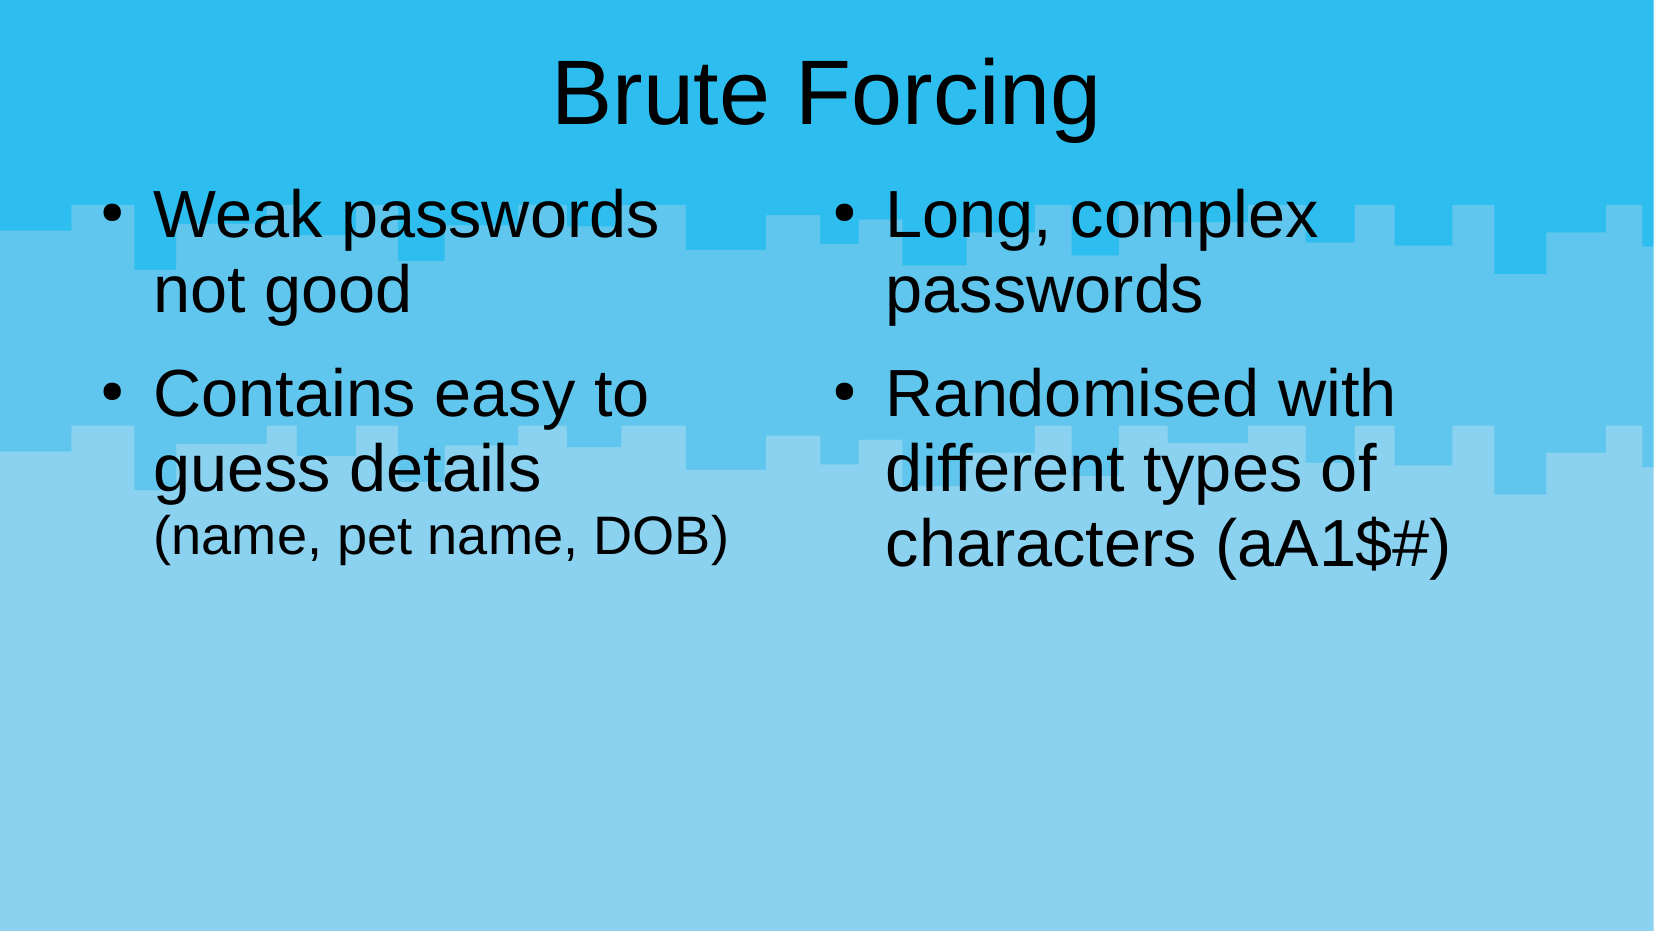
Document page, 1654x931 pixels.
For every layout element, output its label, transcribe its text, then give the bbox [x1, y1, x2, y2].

list Weak passwords not good Contains easy to guess details (name, pet name, DOB) [82, 177, 768, 827]
title Brute Forcing [82, 37, 1571, 148]
list Long, complex passwords Randomised with different types of characters (aA1$#) [814, 177, 1501, 827]
picture [0, 0, 1654, 931]
